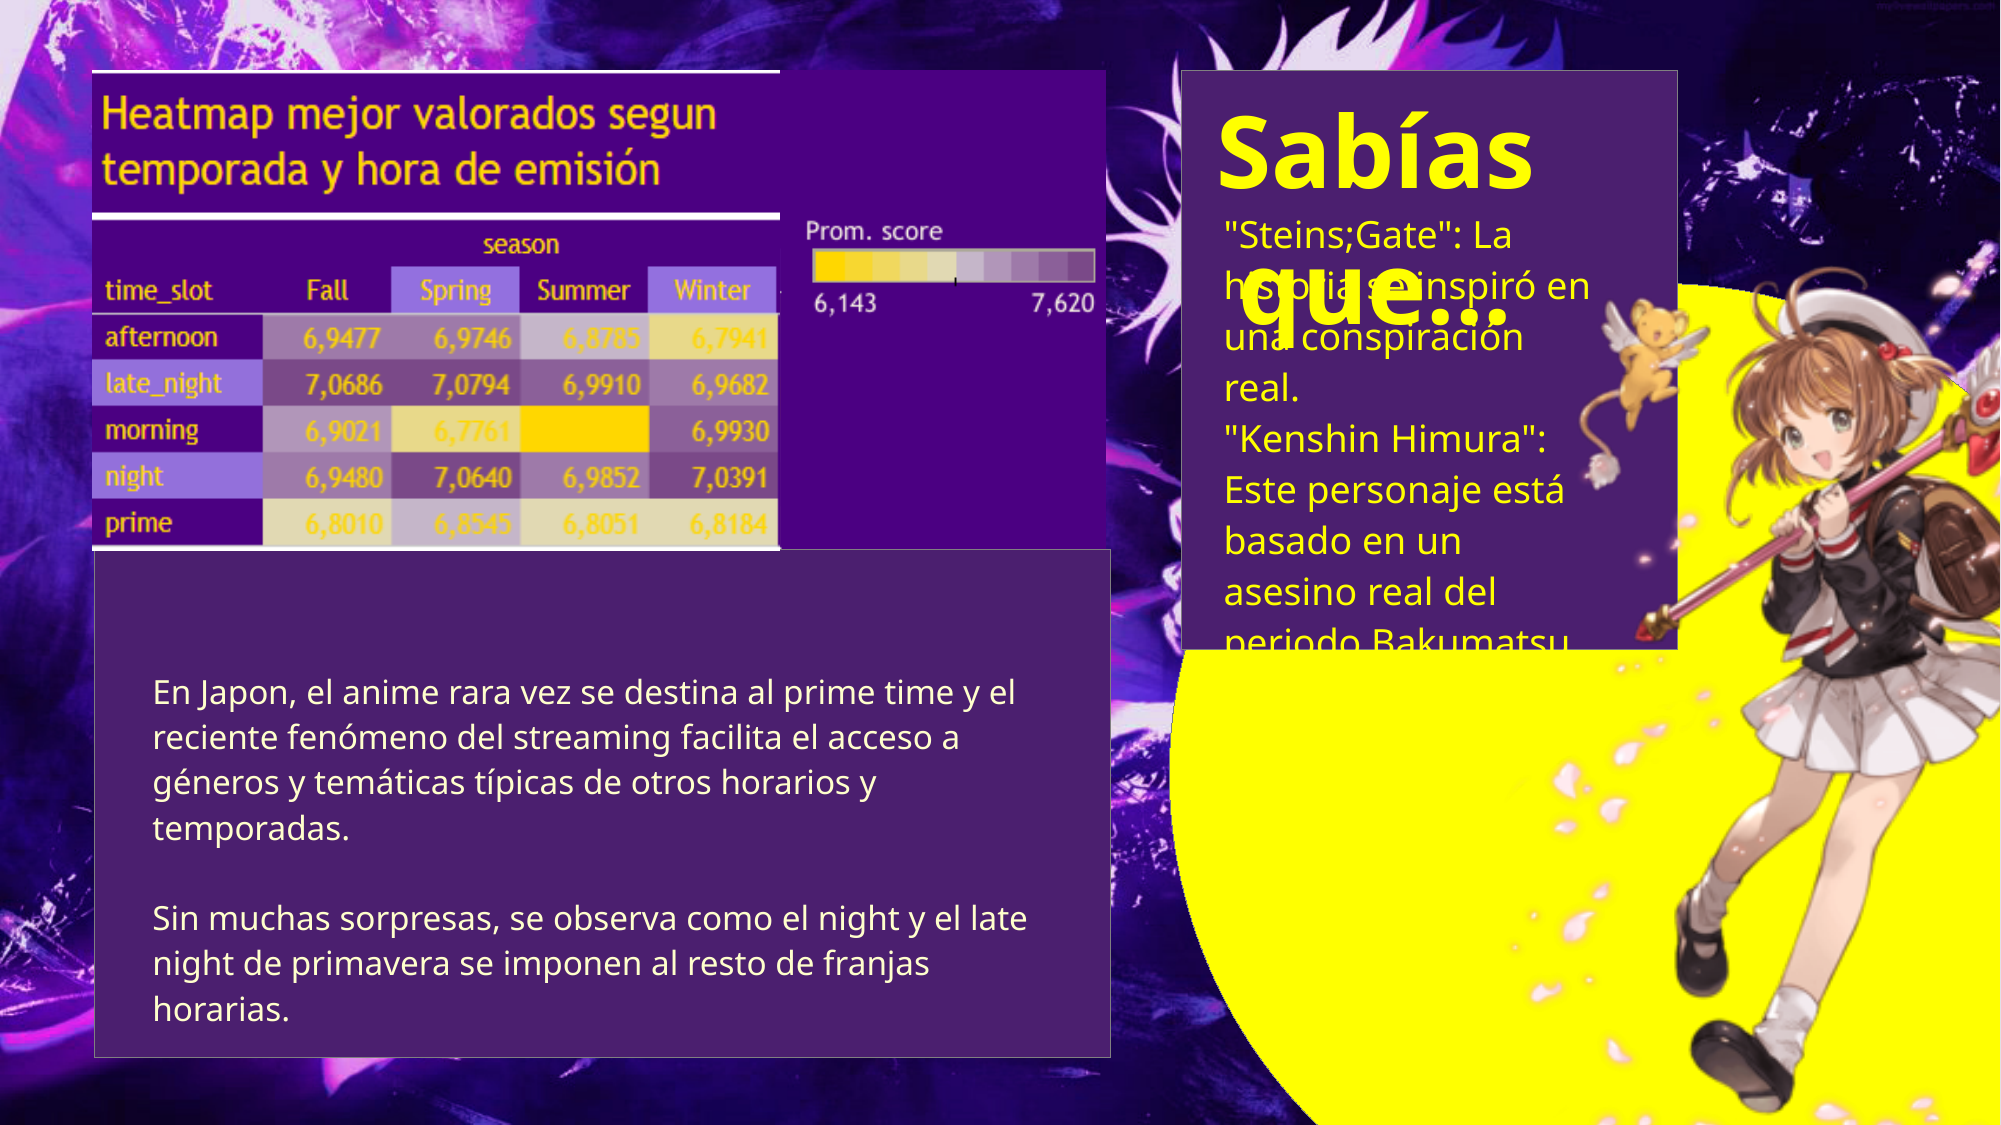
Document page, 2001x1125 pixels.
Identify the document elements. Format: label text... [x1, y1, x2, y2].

text_box [1169, 70, 1678, 1062]
text_box Sabías que... [1186, 74, 1565, 207]
text_box [1252, 647, 1263, 653]
text_box [94, 549, 1111, 1058]
text_box En Japon, el anime rara vez se destina al prime time y el reciente fenómeno del streaming facilita el acceso a géneros y temáticas típicas de otros horarios y temporadas. Sin muchas sorpresas, se observa como el night y el late night de primavera se imponen al resto de franjas horarias. [137, 661, 1075, 1109]
picture [0, 0, 2001, 1125]
text_box "Steins;Gate": La historia se inspiró en una conspiración real. "Kenshin Himura": Este personaje está basado en un asesino real del periodo Bakumatsu. [1208, 200, 1619, 623]
text_box [1252, 638, 1262, 644]
